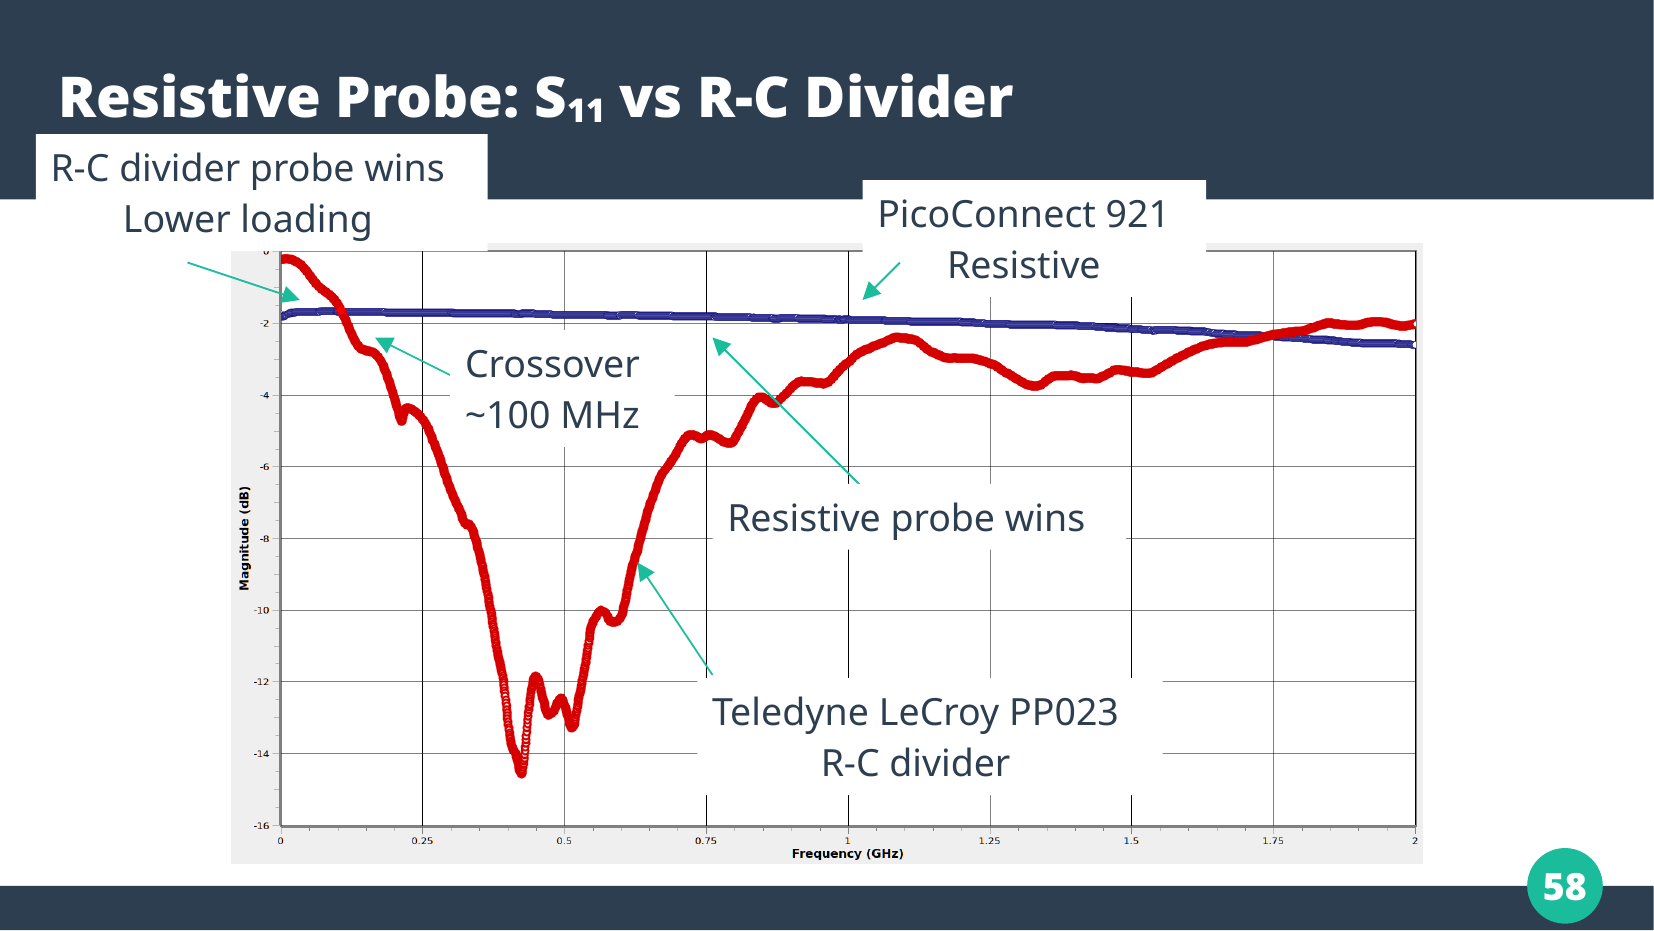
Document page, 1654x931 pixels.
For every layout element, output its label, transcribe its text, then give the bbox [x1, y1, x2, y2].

picture [231, 243, 1423, 864]
title Resistive Probe: S11 vs R-C Divider [59, 37, 1595, 155]
text_box Teledyne LeCroy PP023 R-C divider [697, 685, 1163, 788]
text_box Resistive probe wins [712, 487, 1127, 546]
text_box PicoConnect 921 Resistive [862, 187, 1207, 290]
text_box Crossover ~100 MHz [450, 337, 675, 440]
text_box R-C divider probe wins Lower loading [35, 141, 488, 244]
